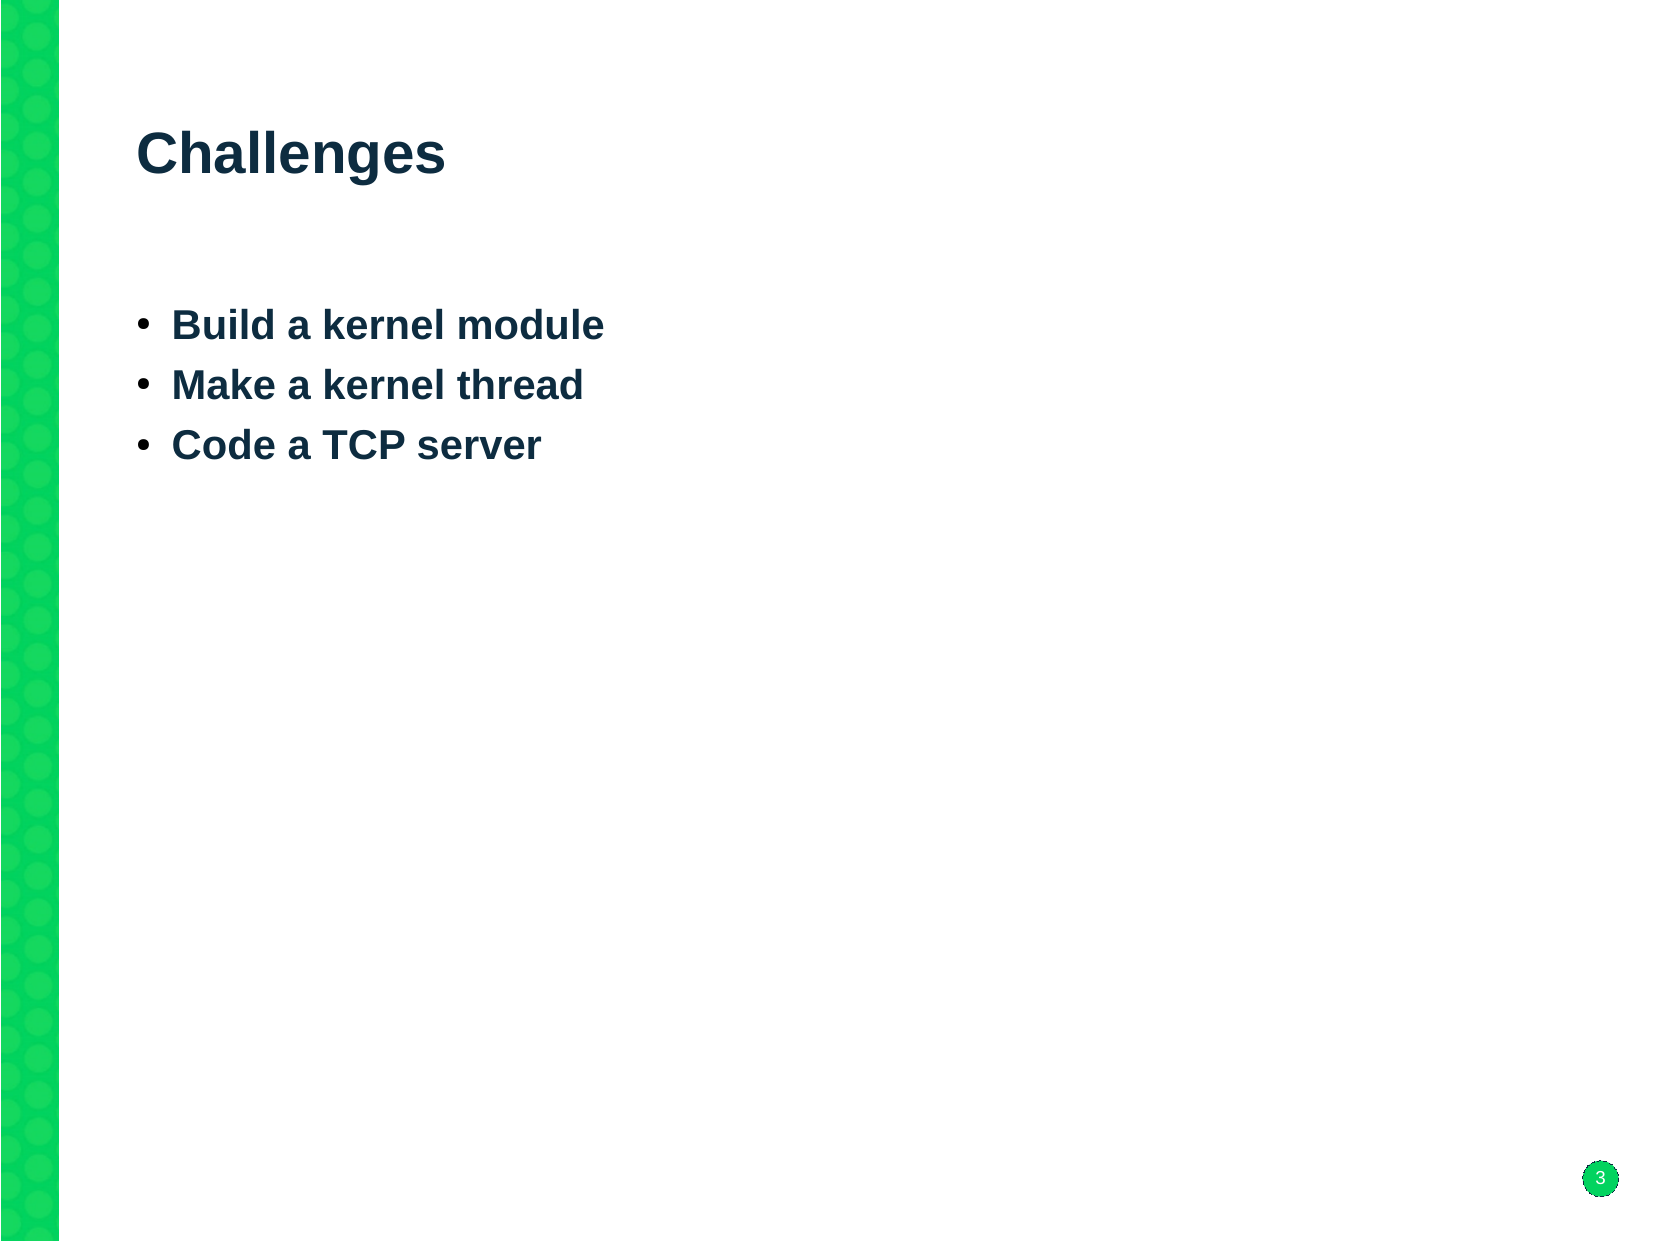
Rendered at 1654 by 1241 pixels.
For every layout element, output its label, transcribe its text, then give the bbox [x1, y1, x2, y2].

list Build a kernel module Make a kernel thread Code a TCP server [121, 290, 1531, 1100]
title Challenges [121, 49, 1531, 257]
picture [1, 0, 59, 1241]
